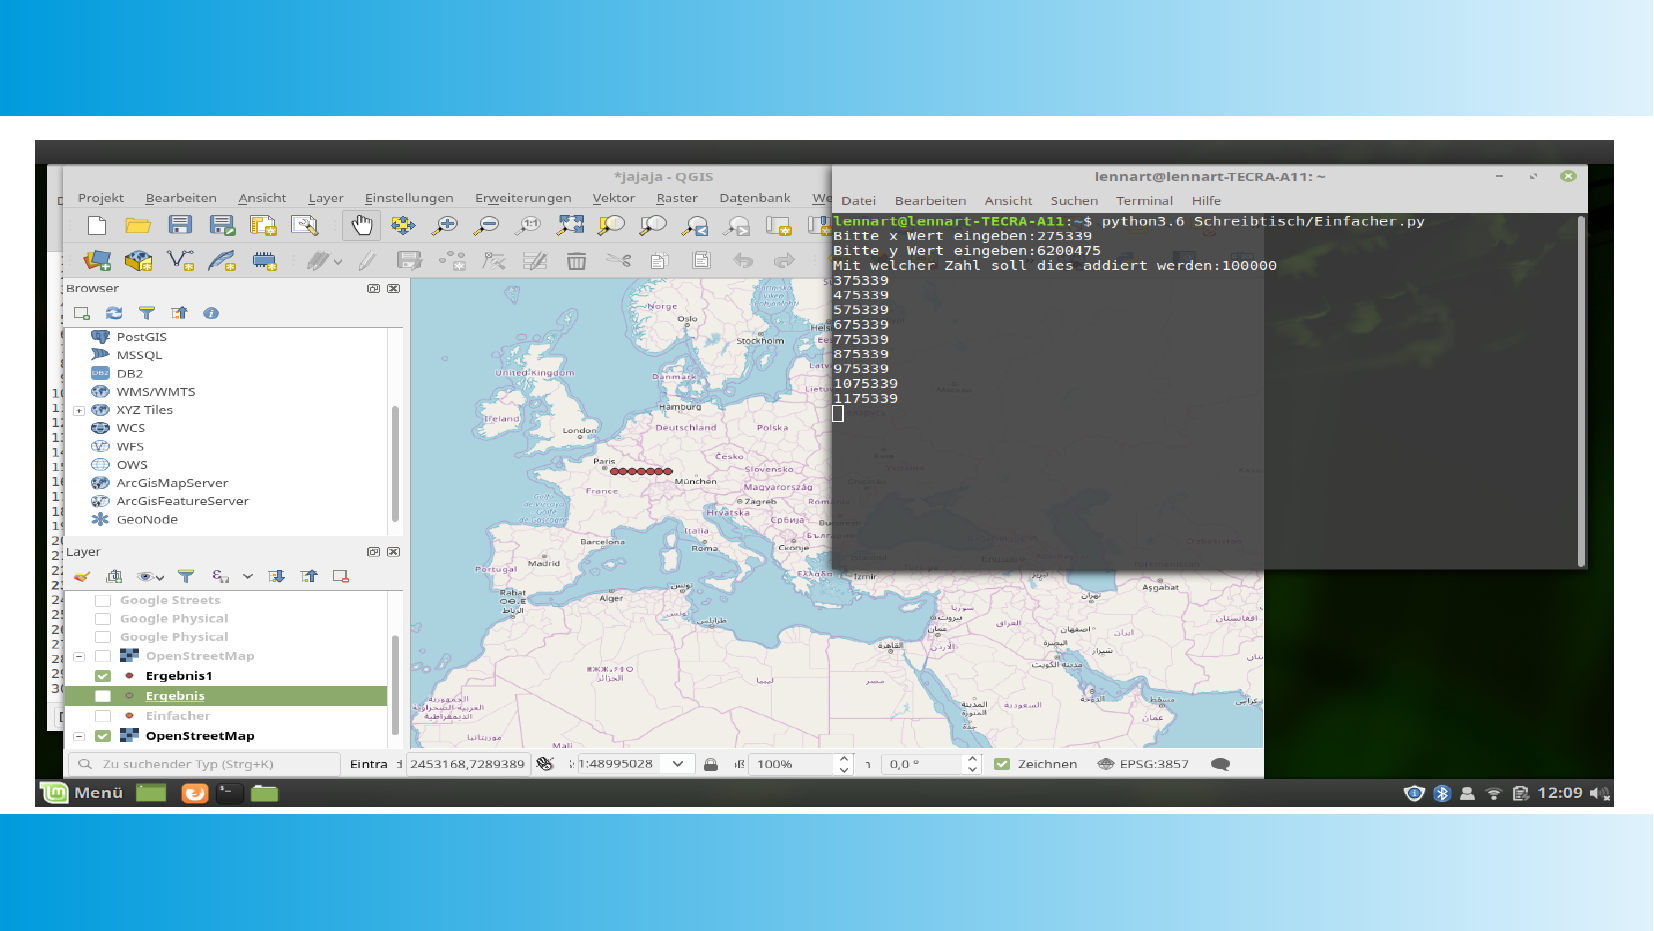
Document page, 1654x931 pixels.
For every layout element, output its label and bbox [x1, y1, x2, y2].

picture [35, 140, 1614, 807]
